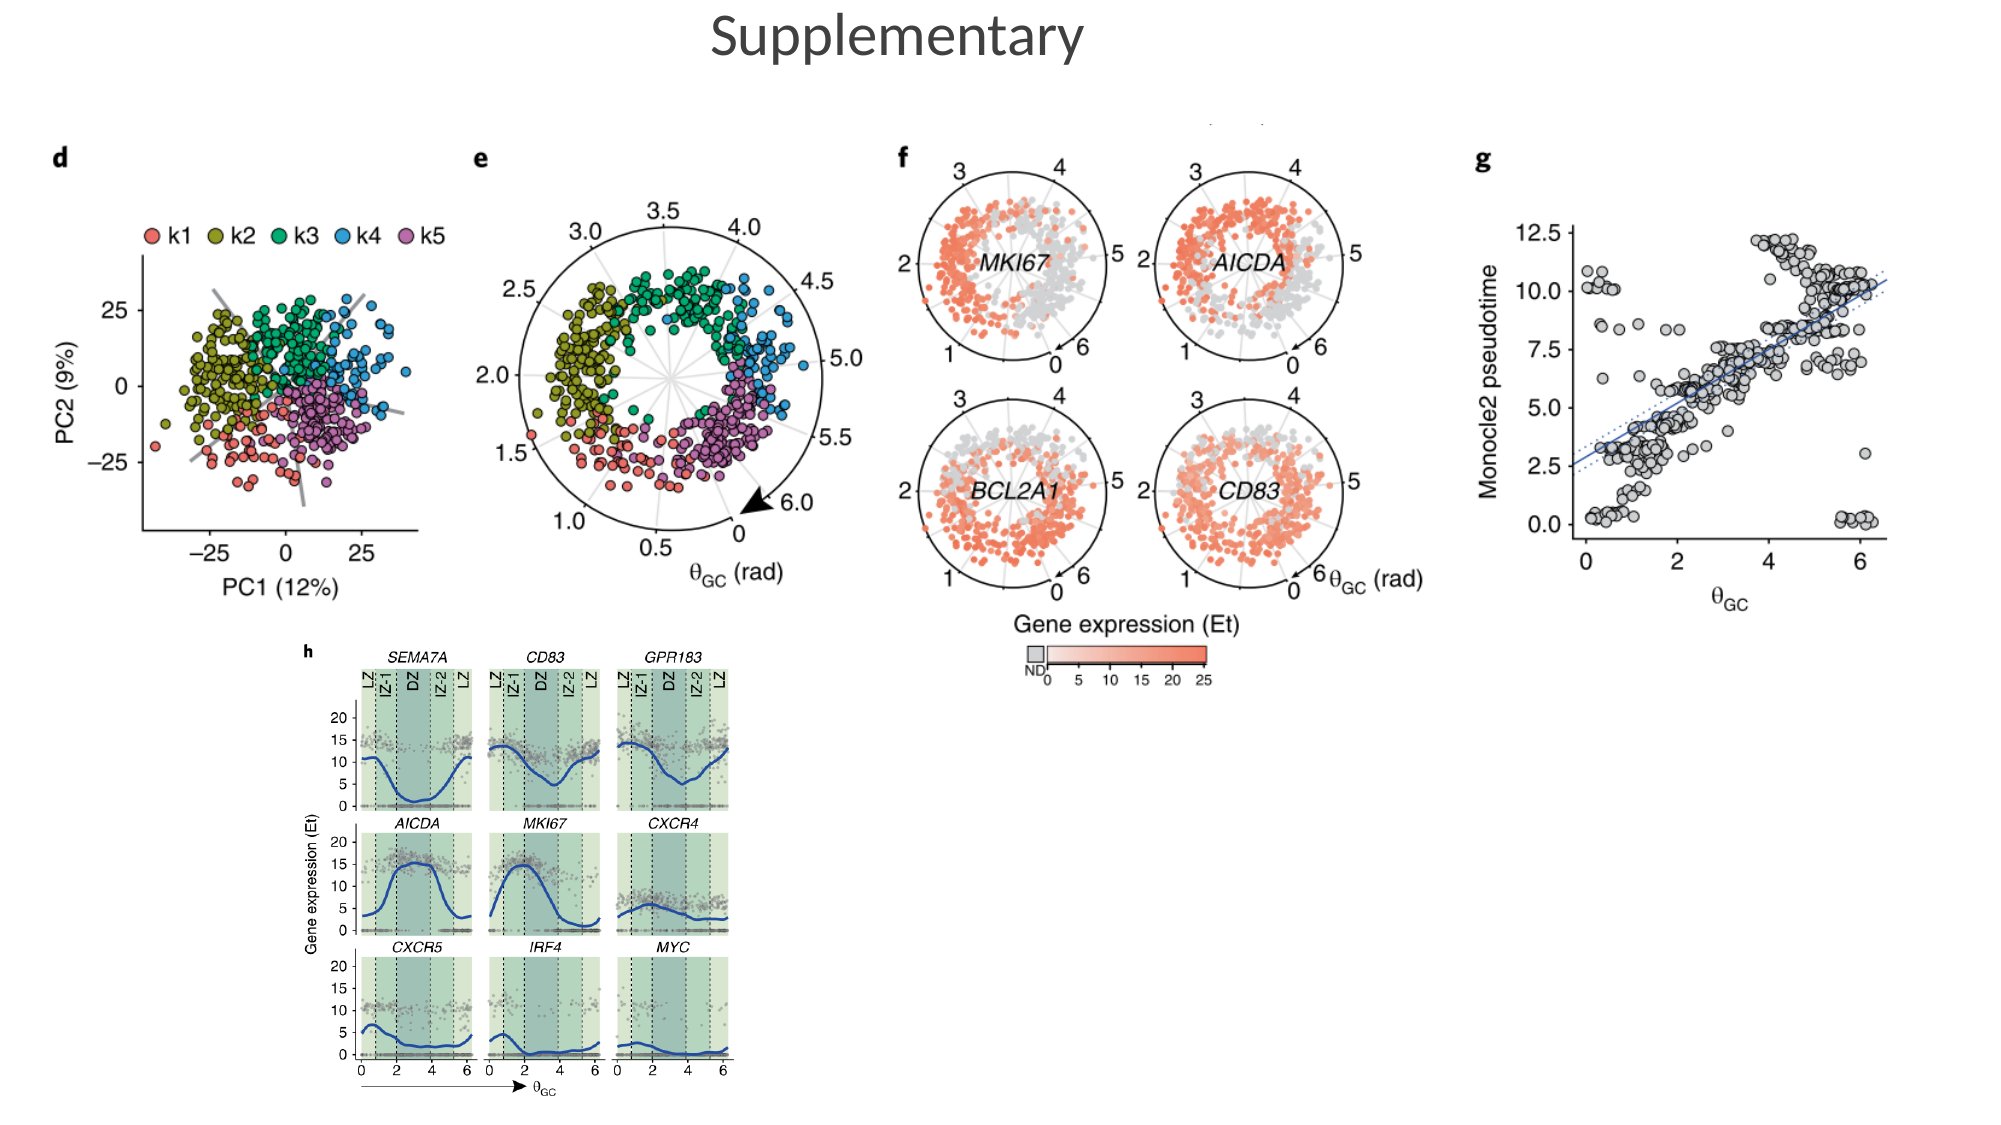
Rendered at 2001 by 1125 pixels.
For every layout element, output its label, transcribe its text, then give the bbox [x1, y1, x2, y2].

picture [22, 124, 1956, 1102]
text_box Supplementary [689, 0, 1288, 124]
